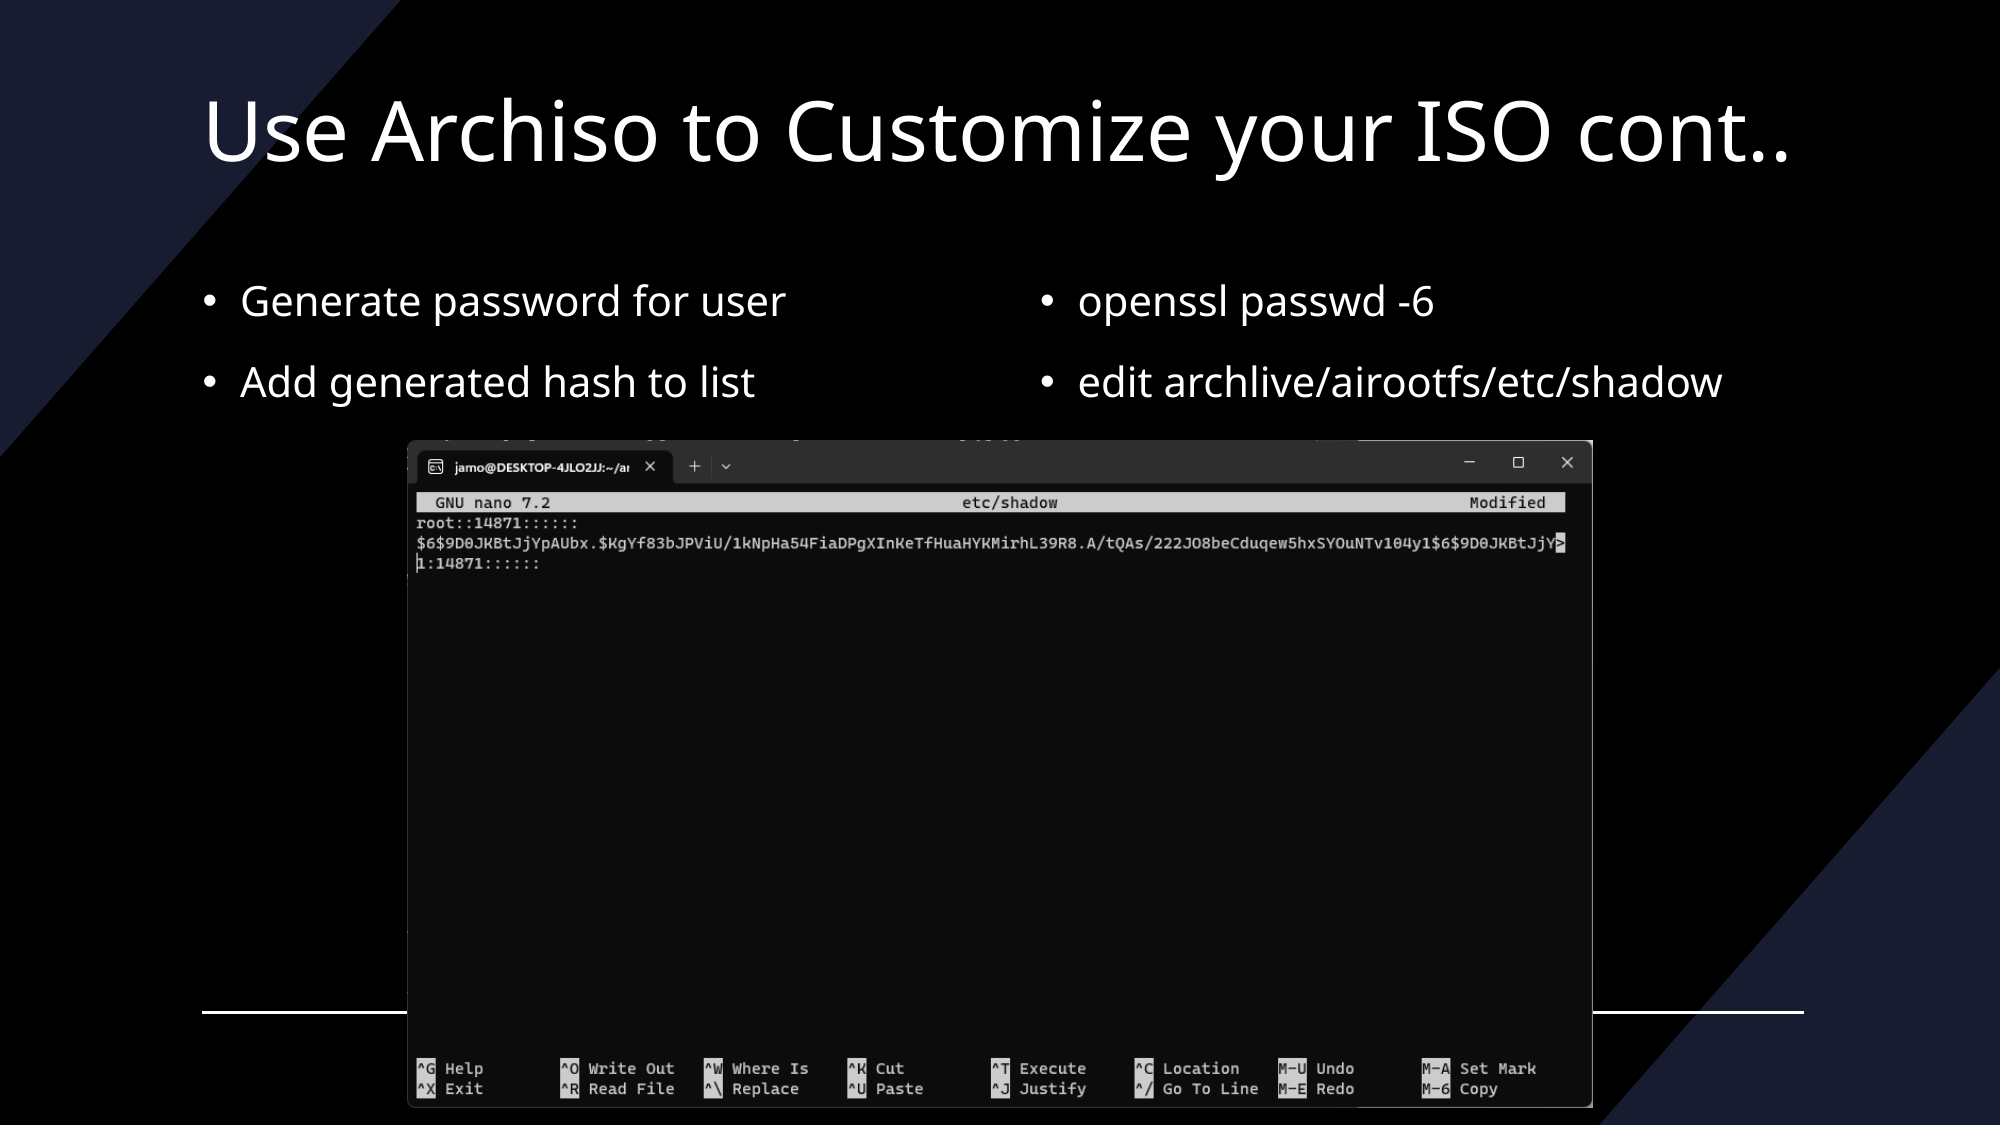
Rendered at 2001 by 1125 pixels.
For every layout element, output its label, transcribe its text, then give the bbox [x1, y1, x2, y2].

list Generate password for user Add generated hash to list [187, 257, 975, 840]
list openssl passwd -6 edit archlive/airootfs/etc/shadow [1025, 257, 1813, 840]
picture [407, 440, 1593, 1109]
title Use Archiso to Customize your ISO cont.. [187, 16, 1813, 241]
